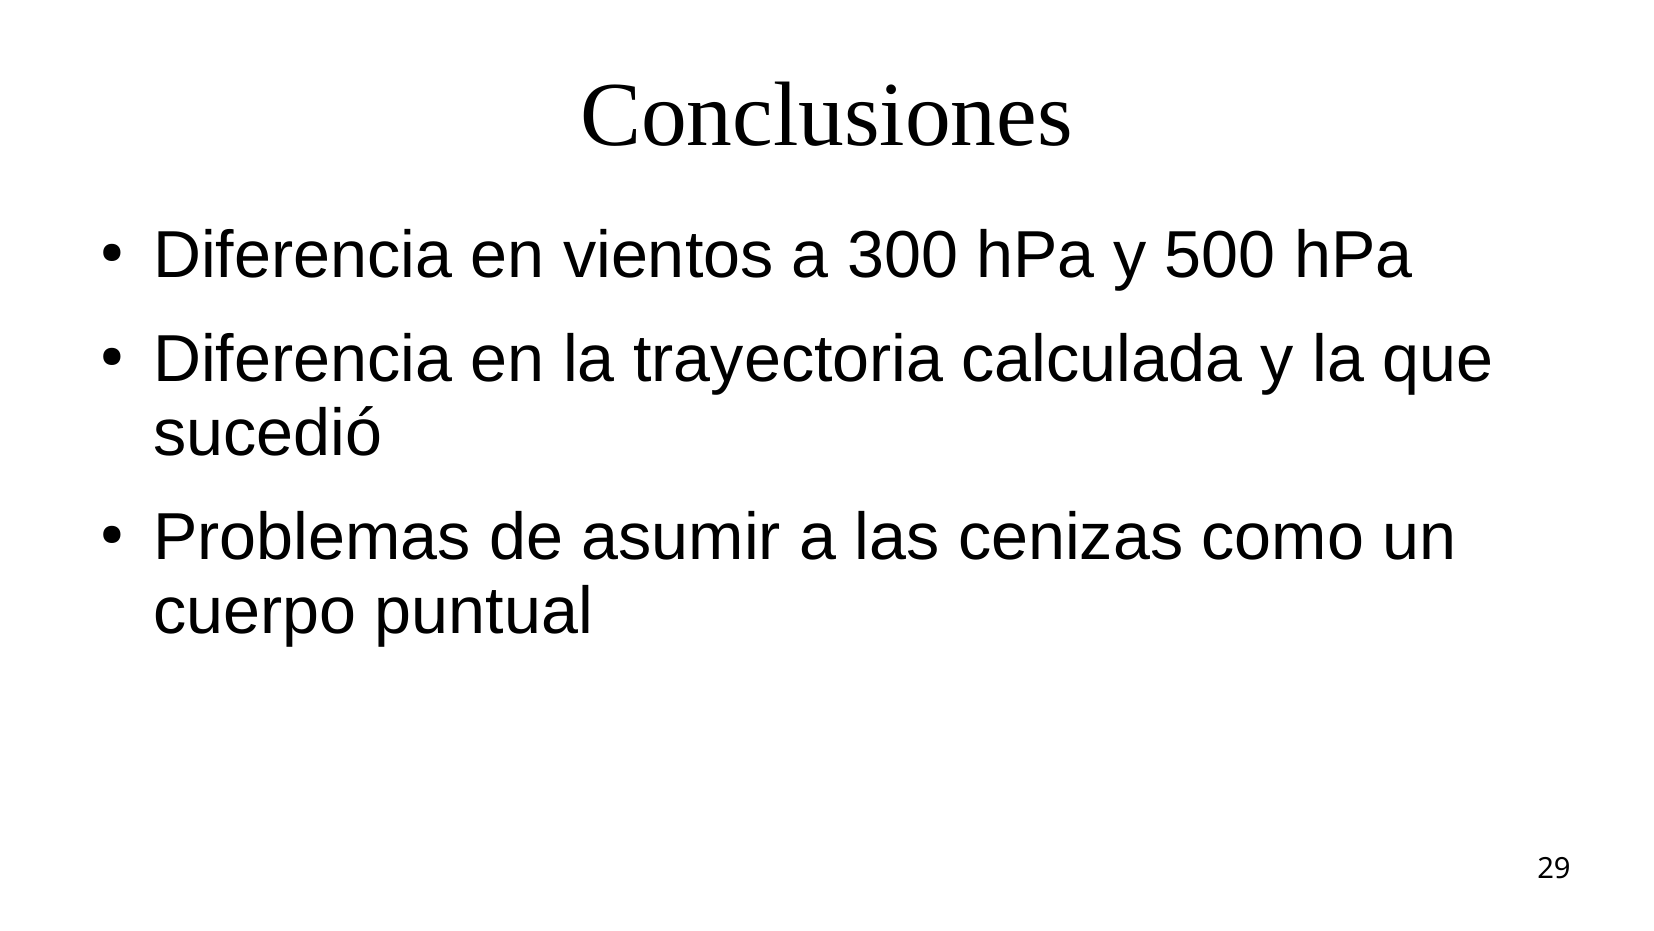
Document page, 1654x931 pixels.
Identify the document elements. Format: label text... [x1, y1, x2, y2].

title Conclusiones [82, 37, 1571, 193]
list Diferencia en vientos a 300 hPa y 500 hPa Diferencia en la trayectoria calculada y la que sucedió Problemas de asumir a las cenizas como un cuerpo puntual [82, 217, 1571, 844]
